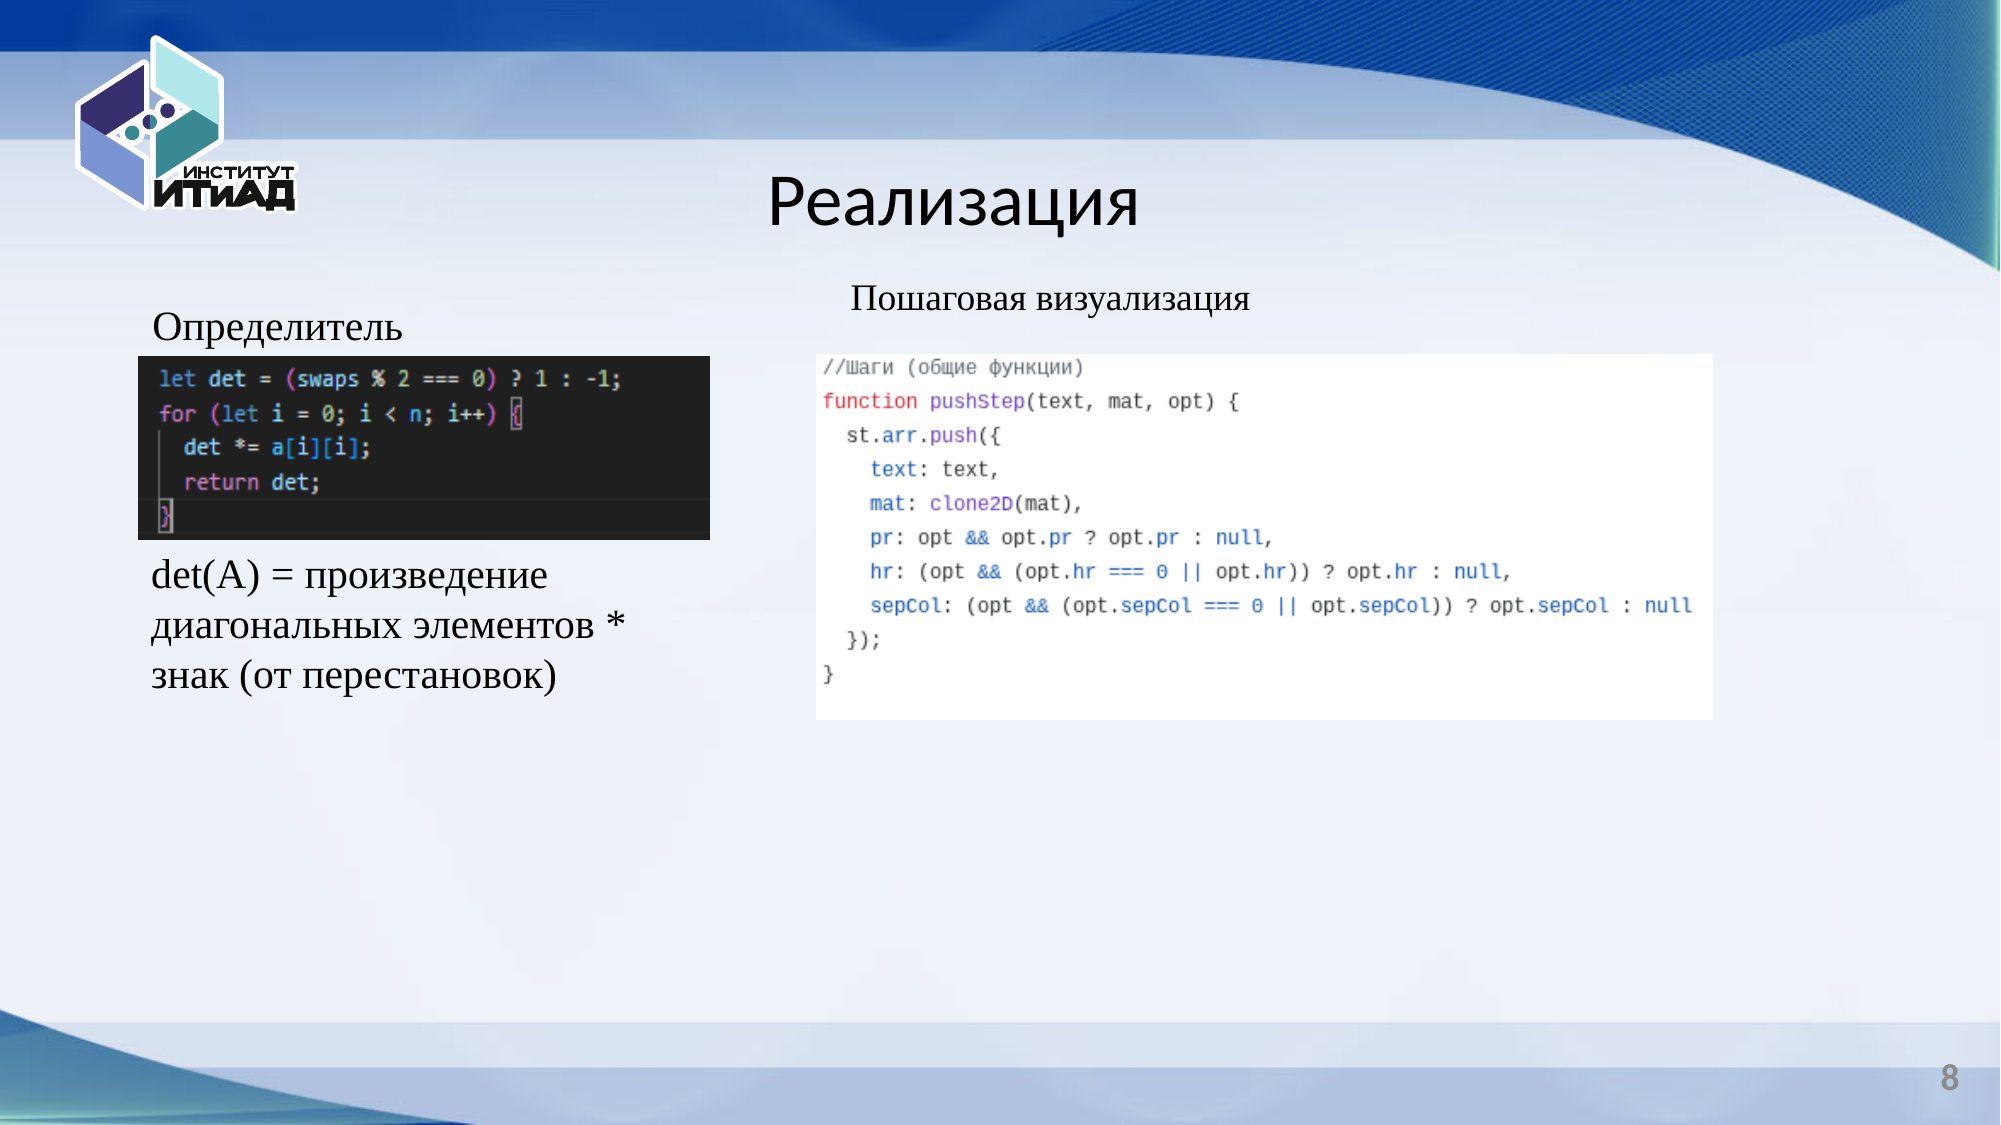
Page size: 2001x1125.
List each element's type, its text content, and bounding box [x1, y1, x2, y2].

text_box Определитель [137, 291, 419, 357]
text_box det(A) = произведение диагональных элементов * знак (от перестановок) [136, 539, 708, 705]
text_box Пошаговая визуализация [835, 265, 1270, 326]
picture [0, 0, 2000, 1125]
text_box Реализация [422, 143, 1487, 249]
